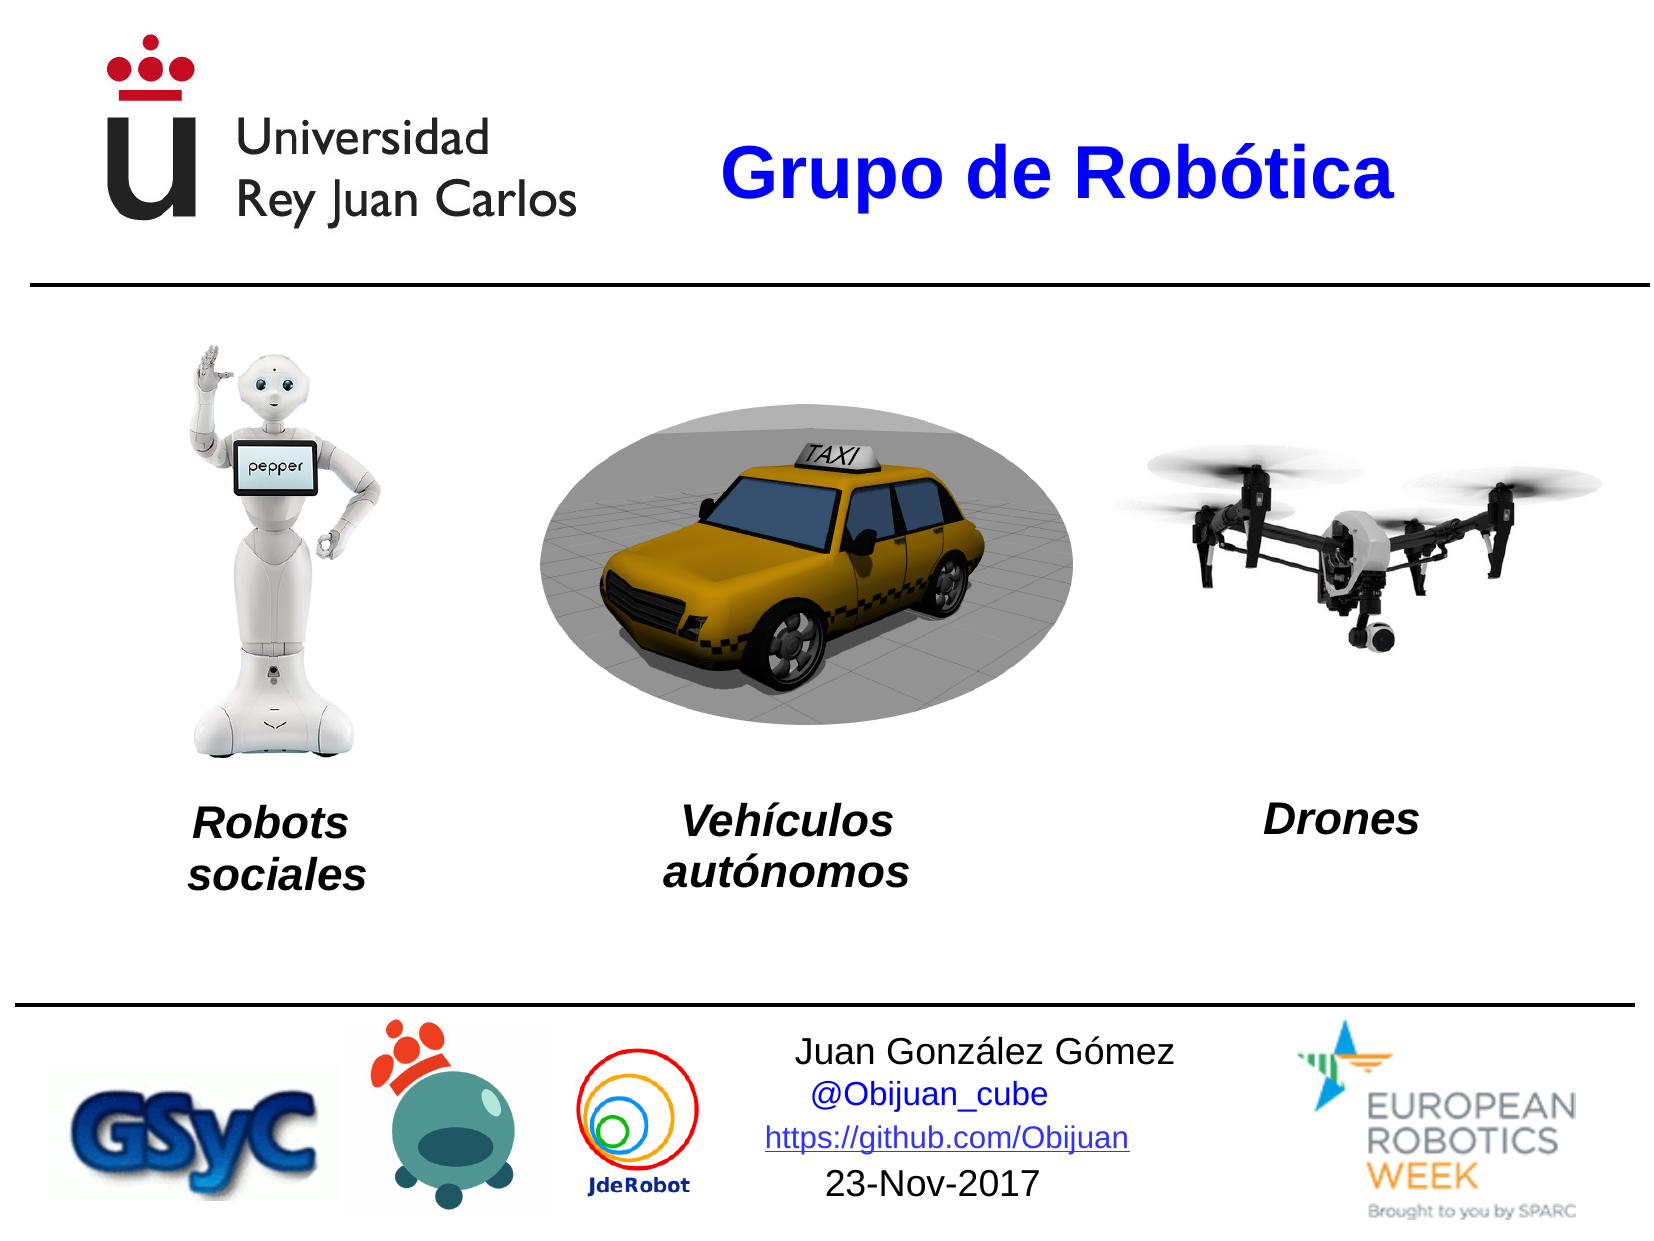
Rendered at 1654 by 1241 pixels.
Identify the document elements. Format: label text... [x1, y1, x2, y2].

picture [1297, 1019, 1576, 1220]
text_box Robots sociales [120, 797, 436, 901]
title Grupo de Robótica [690, 120, 1426, 225]
text_box https://github.com/Obijuan [750, 1113, 1215, 1171]
text_box Drones [1185, 793, 1501, 845]
picture [540, 404, 1073, 725]
text_box @Obijuan_cube [795, 1068, 1156, 1144]
picture [45, 1064, 341, 1201]
picture [1095, 404, 1621, 707]
text_box Juan González Gómez [780, 1023, 1201, 1084]
text_box Vehículos autónomos [630, 795, 946, 898]
picture [75, 14, 601, 245]
picture [145, 344, 406, 758]
picture [345, 1019, 721, 1215]
text_box 23-Nov-2017 [810, 1155, 1096, 1216]
